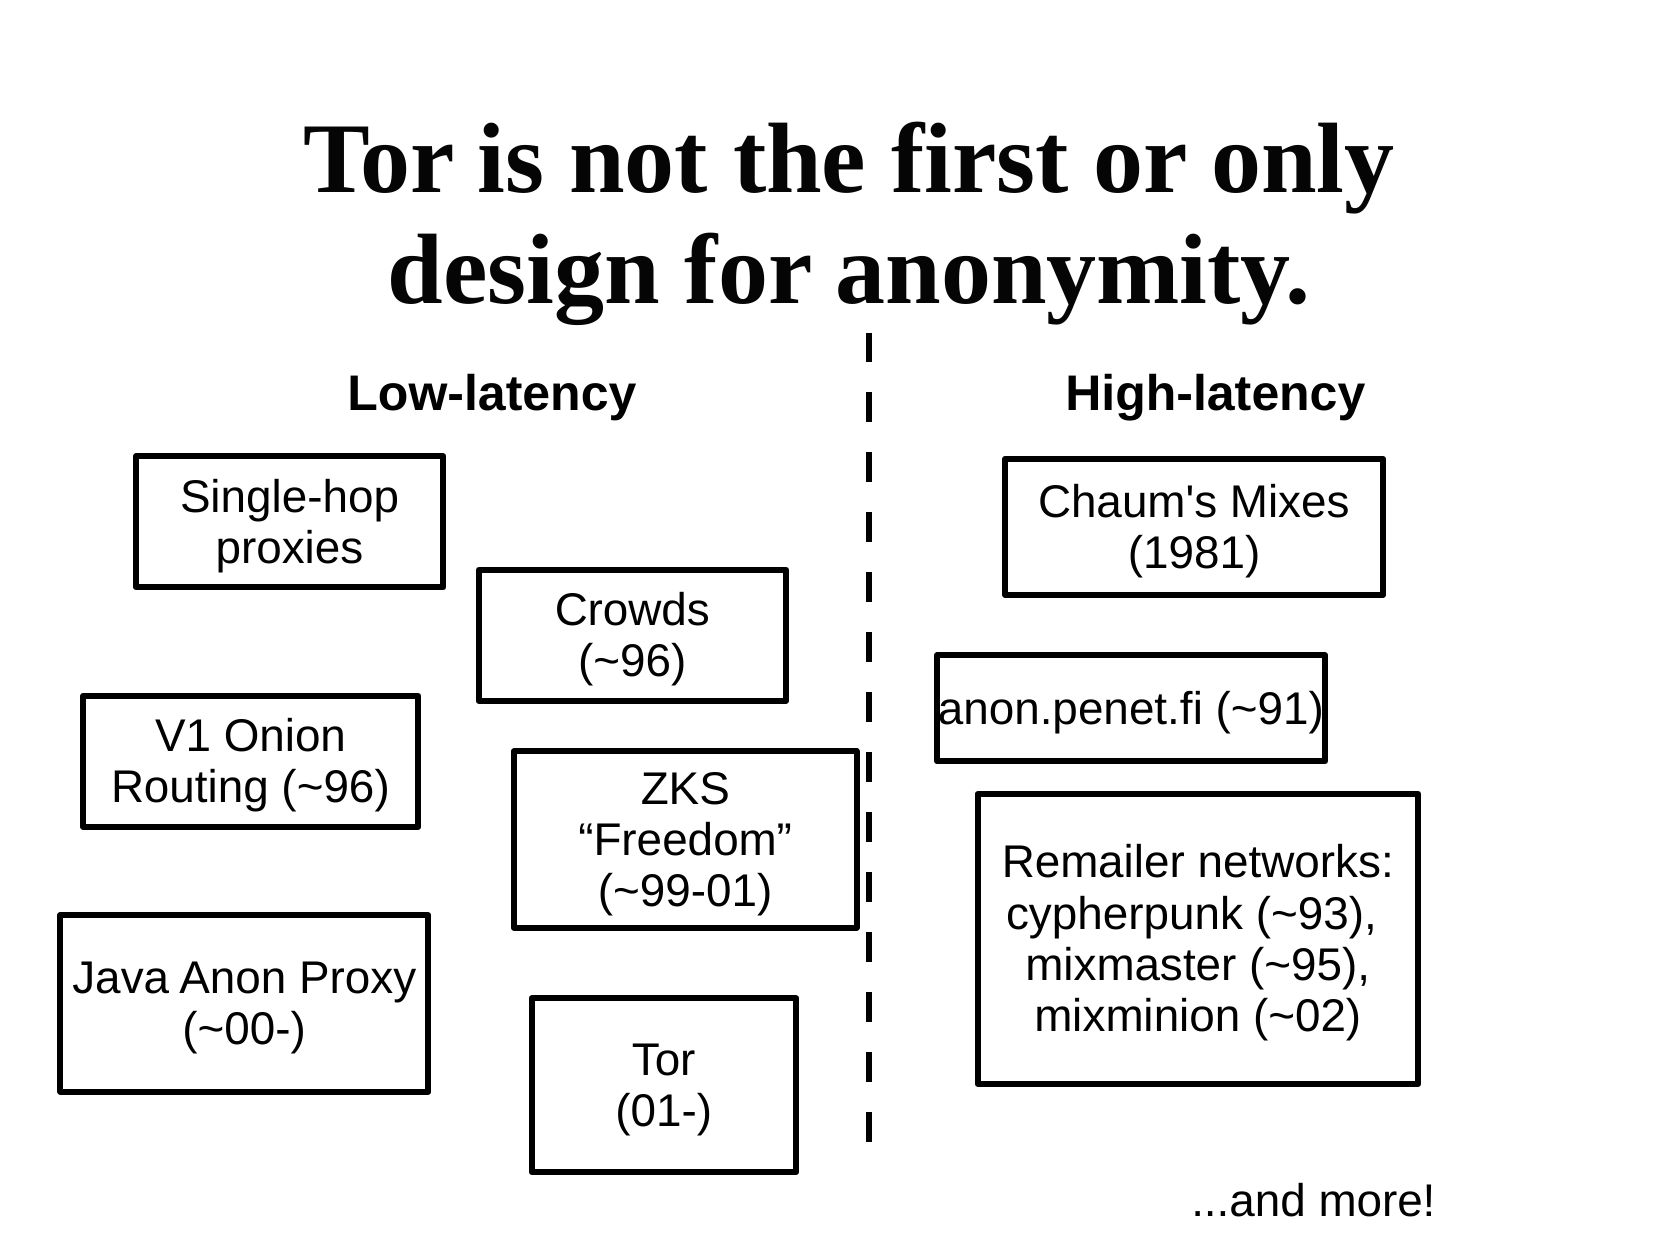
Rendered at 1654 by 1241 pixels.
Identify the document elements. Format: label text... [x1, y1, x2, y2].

text_box ...and more! [1176, 1167, 1451, 1241]
text_box Remailer networks: cypherpunk (~93), mixmaster (~95), mixminion (~02) [977, 793, 1419, 1084]
text_box Chaum's Mixes (1981) [1005, 458, 1384, 595]
text_box Low-latency [332, 357, 652, 439]
text_box Single-hop proxies [136, 456, 444, 588]
title Tor is not the first or only design for anonymity. [121, 94, 1578, 334]
text_box anon.penet.fi (~91) [937, 655, 1326, 762]
text_box ZKS “Freedom” (~99-01) [513, 751, 857, 928]
text_box High-latency [1050, 357, 1381, 439]
text_box Crowds (~96) [478, 569, 787, 701]
text_box V1 Onion Routing (~96) [83, 695, 419, 827]
text_box Java Anon Proxy (~00-) [60, 915, 429, 1092]
text_box Tor (01-) [531, 998, 797, 1173]
